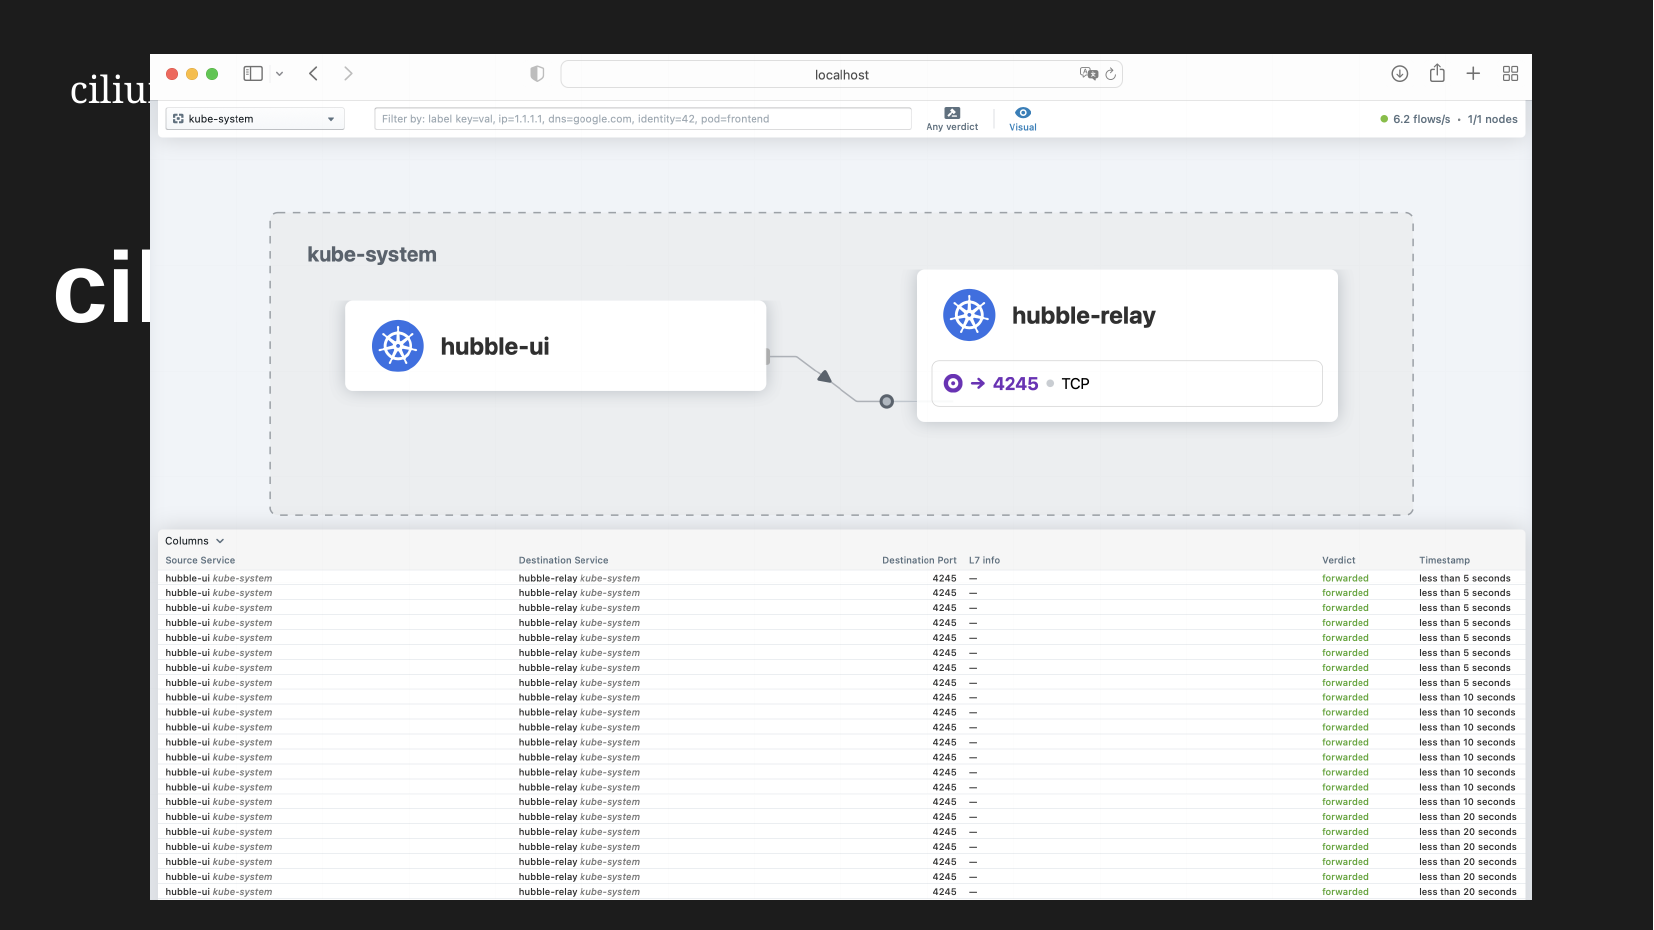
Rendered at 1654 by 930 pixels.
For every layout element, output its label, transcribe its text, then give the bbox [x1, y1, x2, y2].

text_box cilium [54, 56, 150, 113]
text_box cilium (minikube, osn) [37, 225, 150, 576]
picture [150, 54, 1532, 901]
